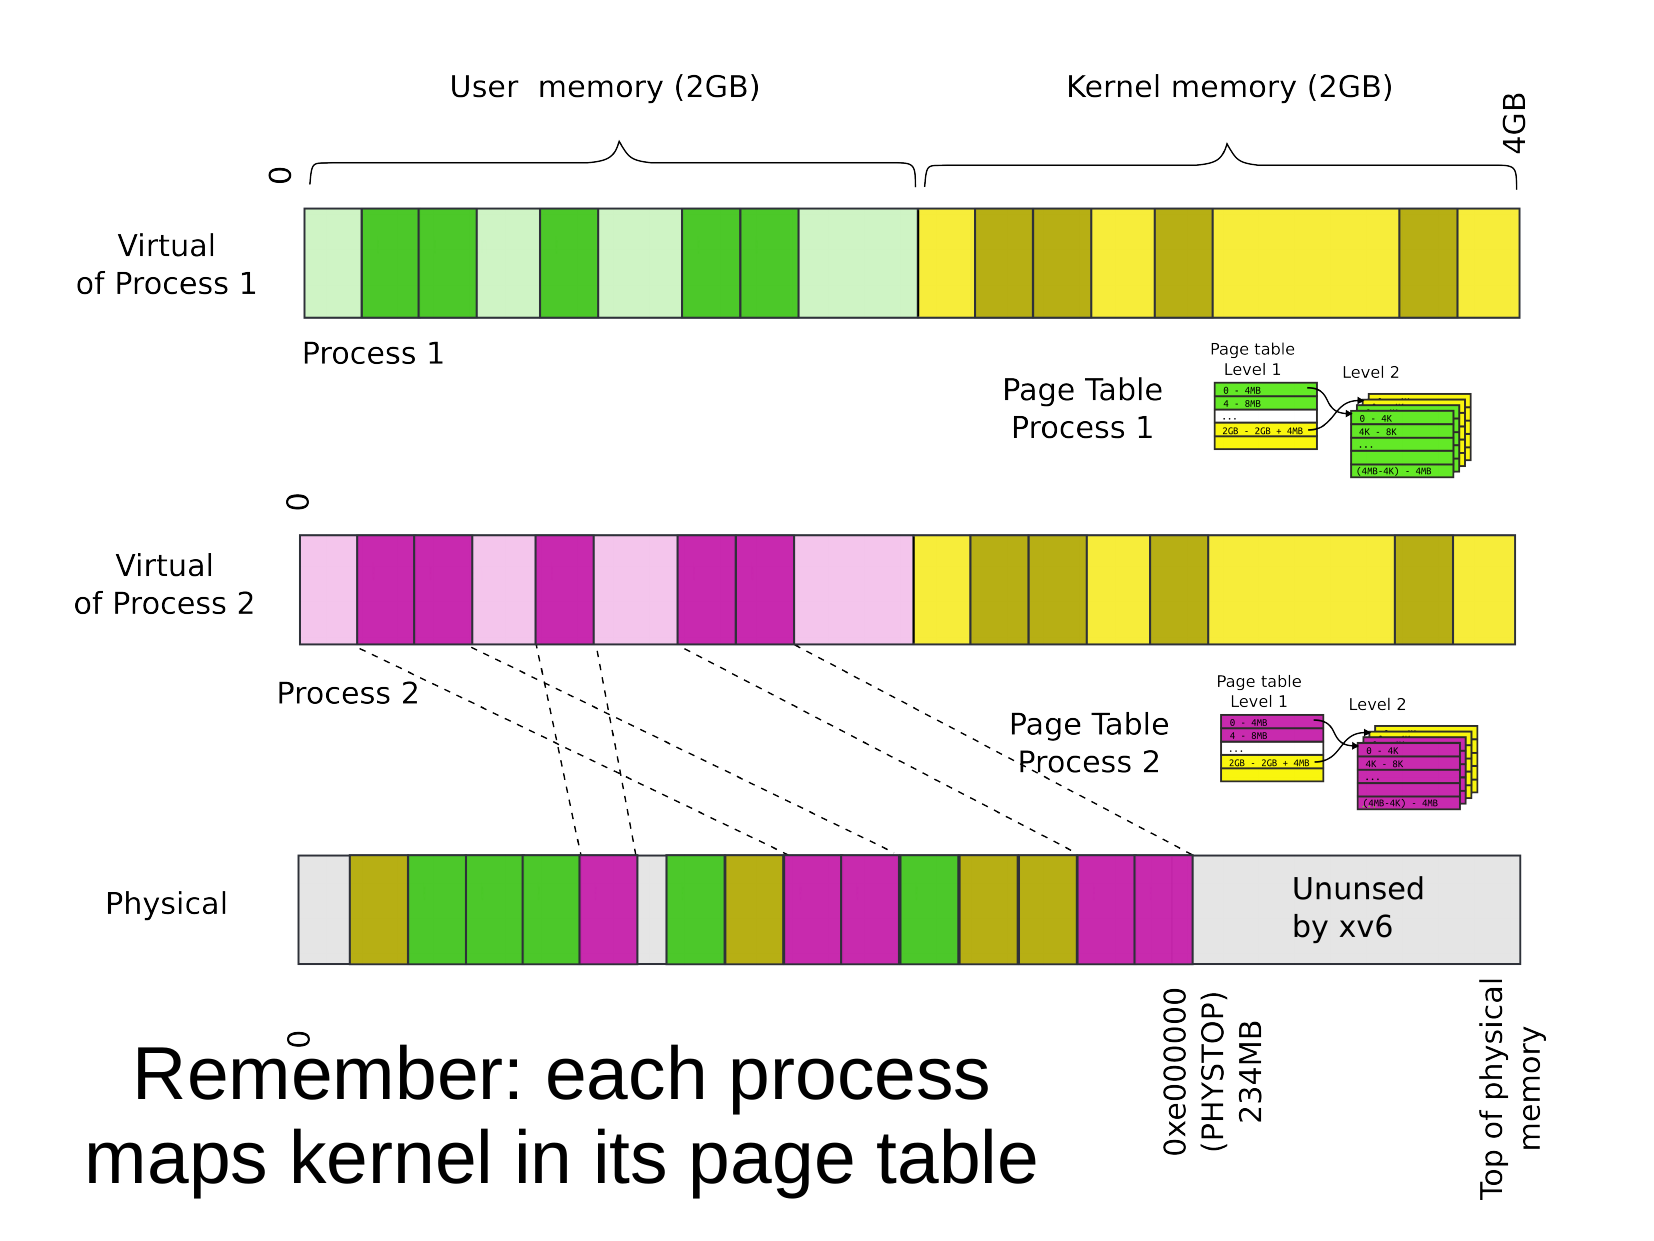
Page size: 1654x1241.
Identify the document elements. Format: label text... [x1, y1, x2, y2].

title Remember: each process maps kernel in its page table [75, 1031, 1051, 1200]
picture [75, 74, 1546, 1201]
